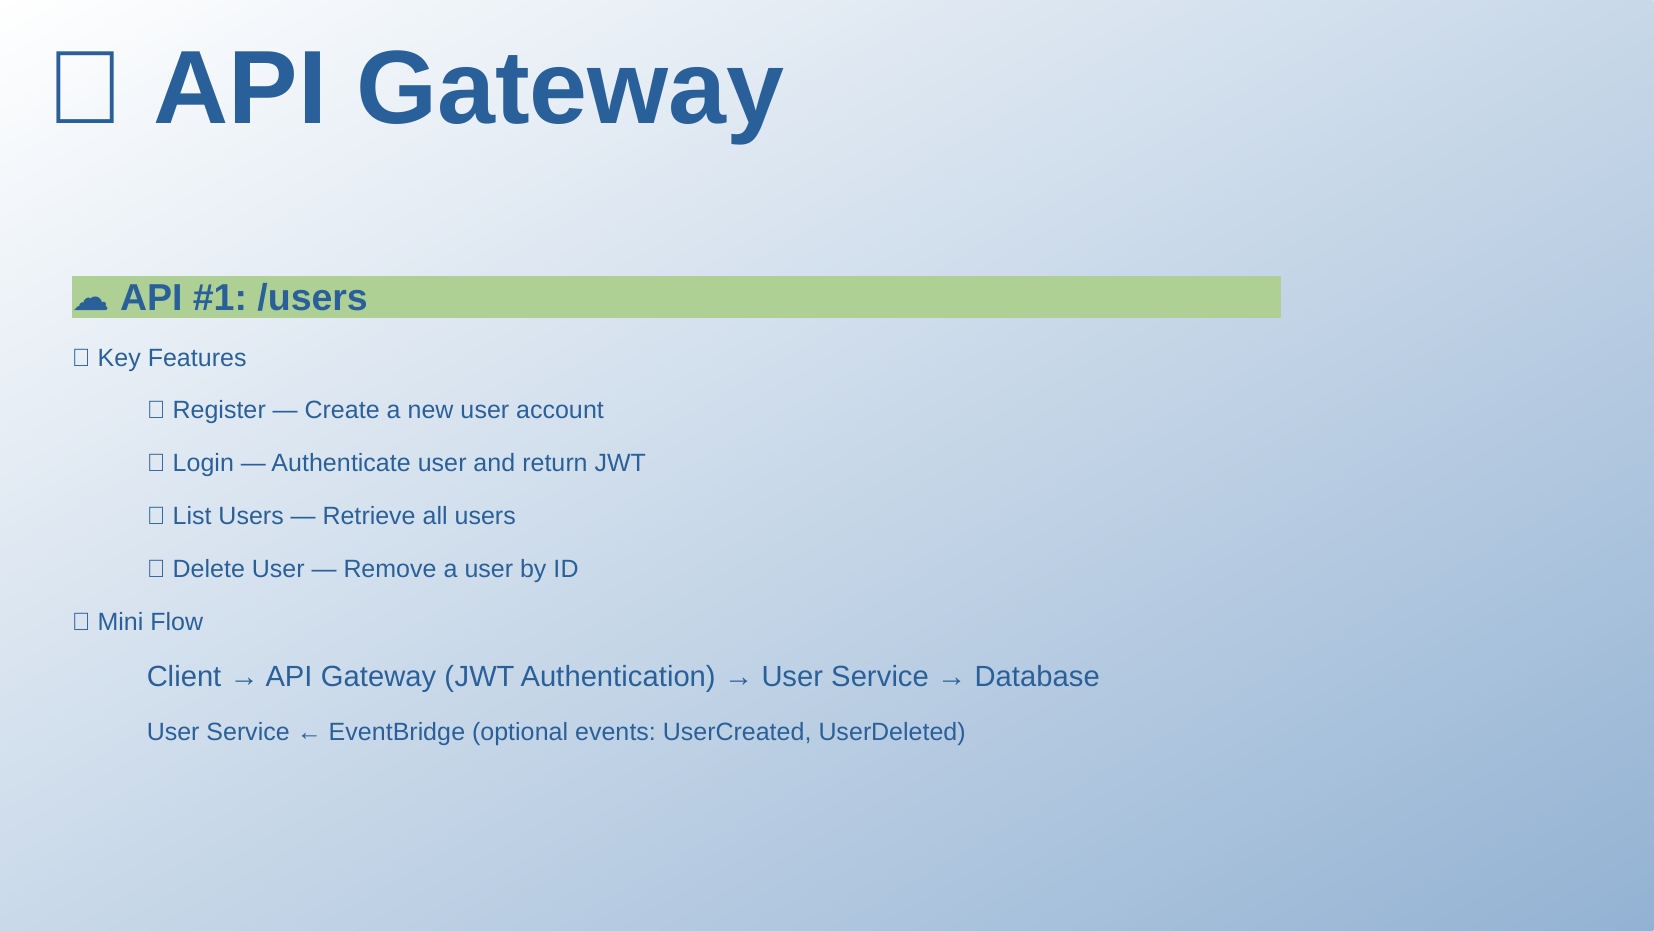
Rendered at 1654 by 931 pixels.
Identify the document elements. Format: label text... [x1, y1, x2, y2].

text_box ☁️ API #1: /users 🔧 Key Features 📝 Register — Create a new user account 🔐 Login — Authenticate user and return JWT 📃 List Users — Retrieve all users ❌ Delete User — Remove a user by ID 🔄 Mini Flow Client → API Gateway (JWT Authentication) → User Service → Database User Service ← EventBridge (optional events: UserCreated, UserDeleted) [57, 207, 1595, 931]
text_box 🔀 API Gateway [31, 22, 1195, 162]
